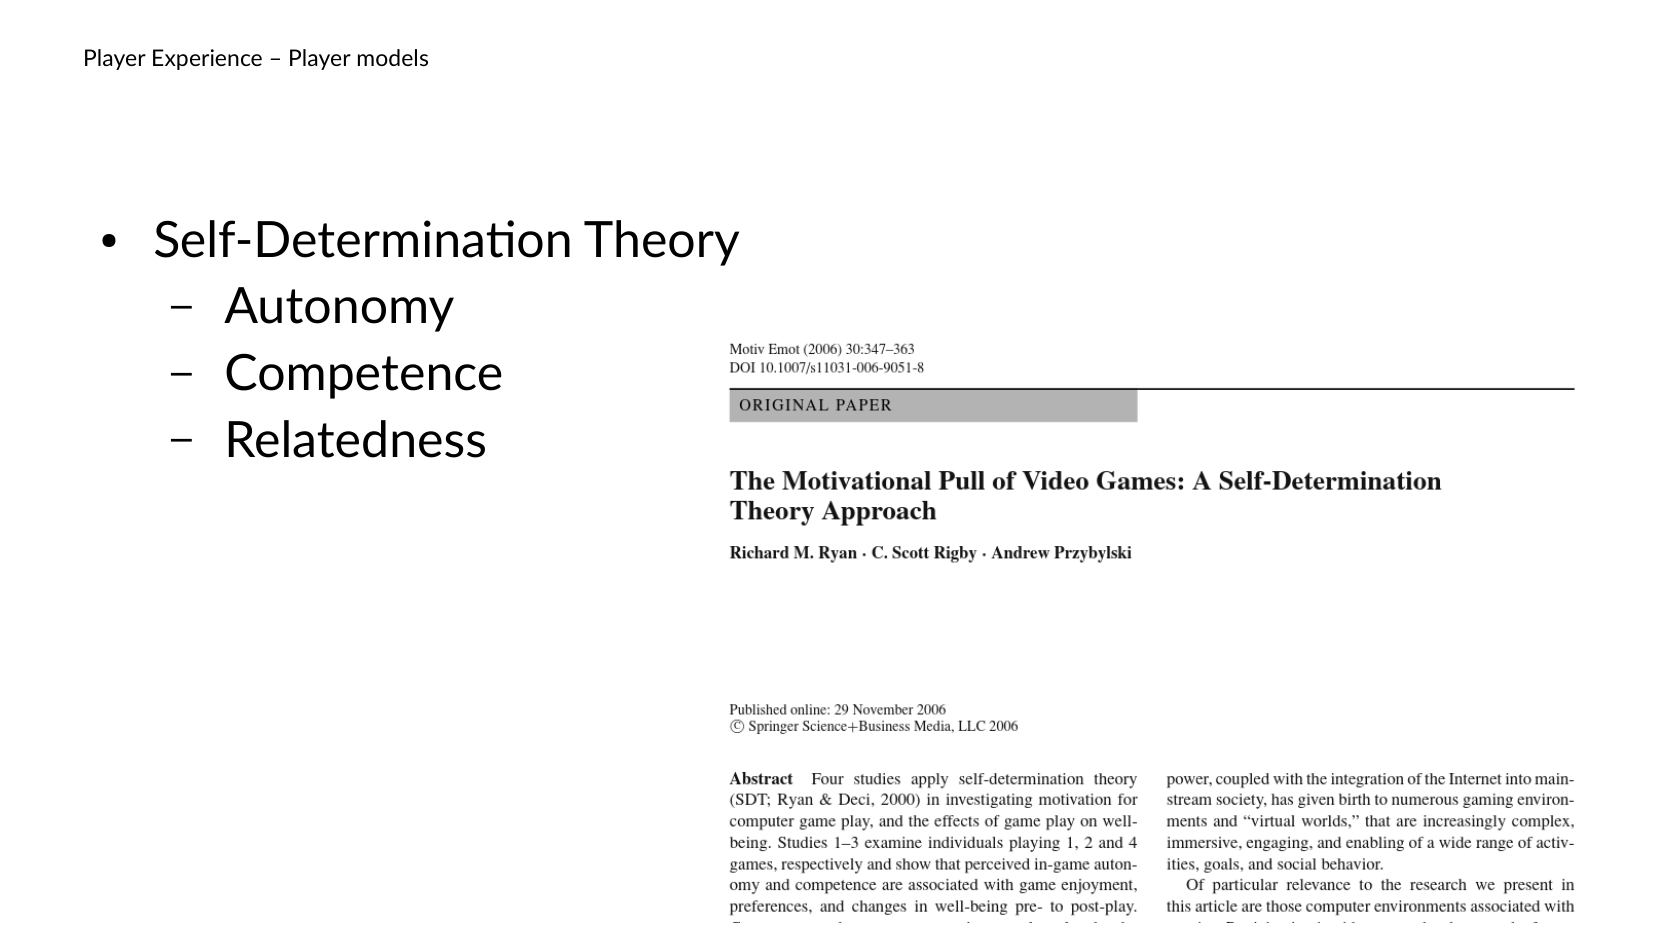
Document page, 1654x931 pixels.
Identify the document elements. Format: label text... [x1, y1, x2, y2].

title Player Experience – Player models [83, 0, 1571, 119]
picture [701, 315, 1624, 924]
list Self-Determination Theory Autonomy Competence Relatedness [82, 217, 1571, 839]
